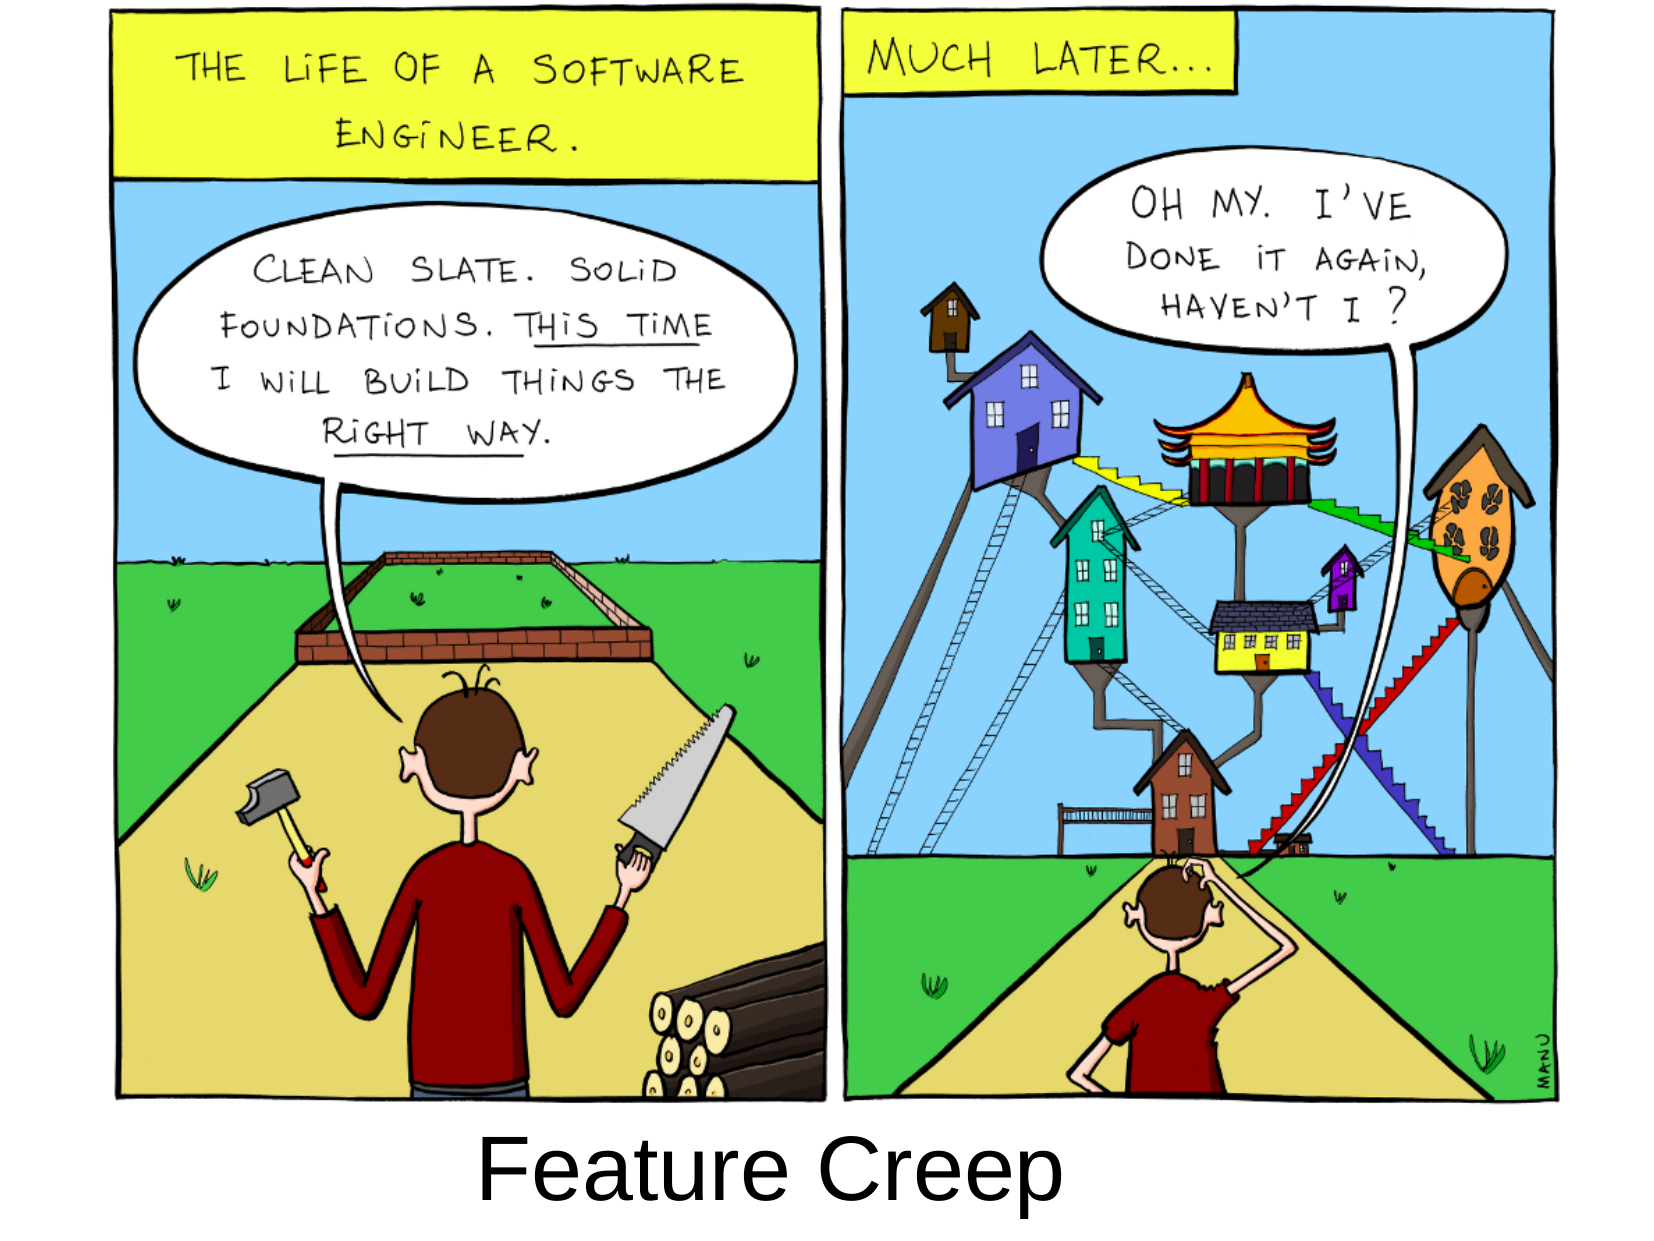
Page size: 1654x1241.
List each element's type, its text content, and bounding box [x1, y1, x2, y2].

picture [105, 0, 1564, 1110]
title Feature Creep [26, 1065, 1516, 1241]
